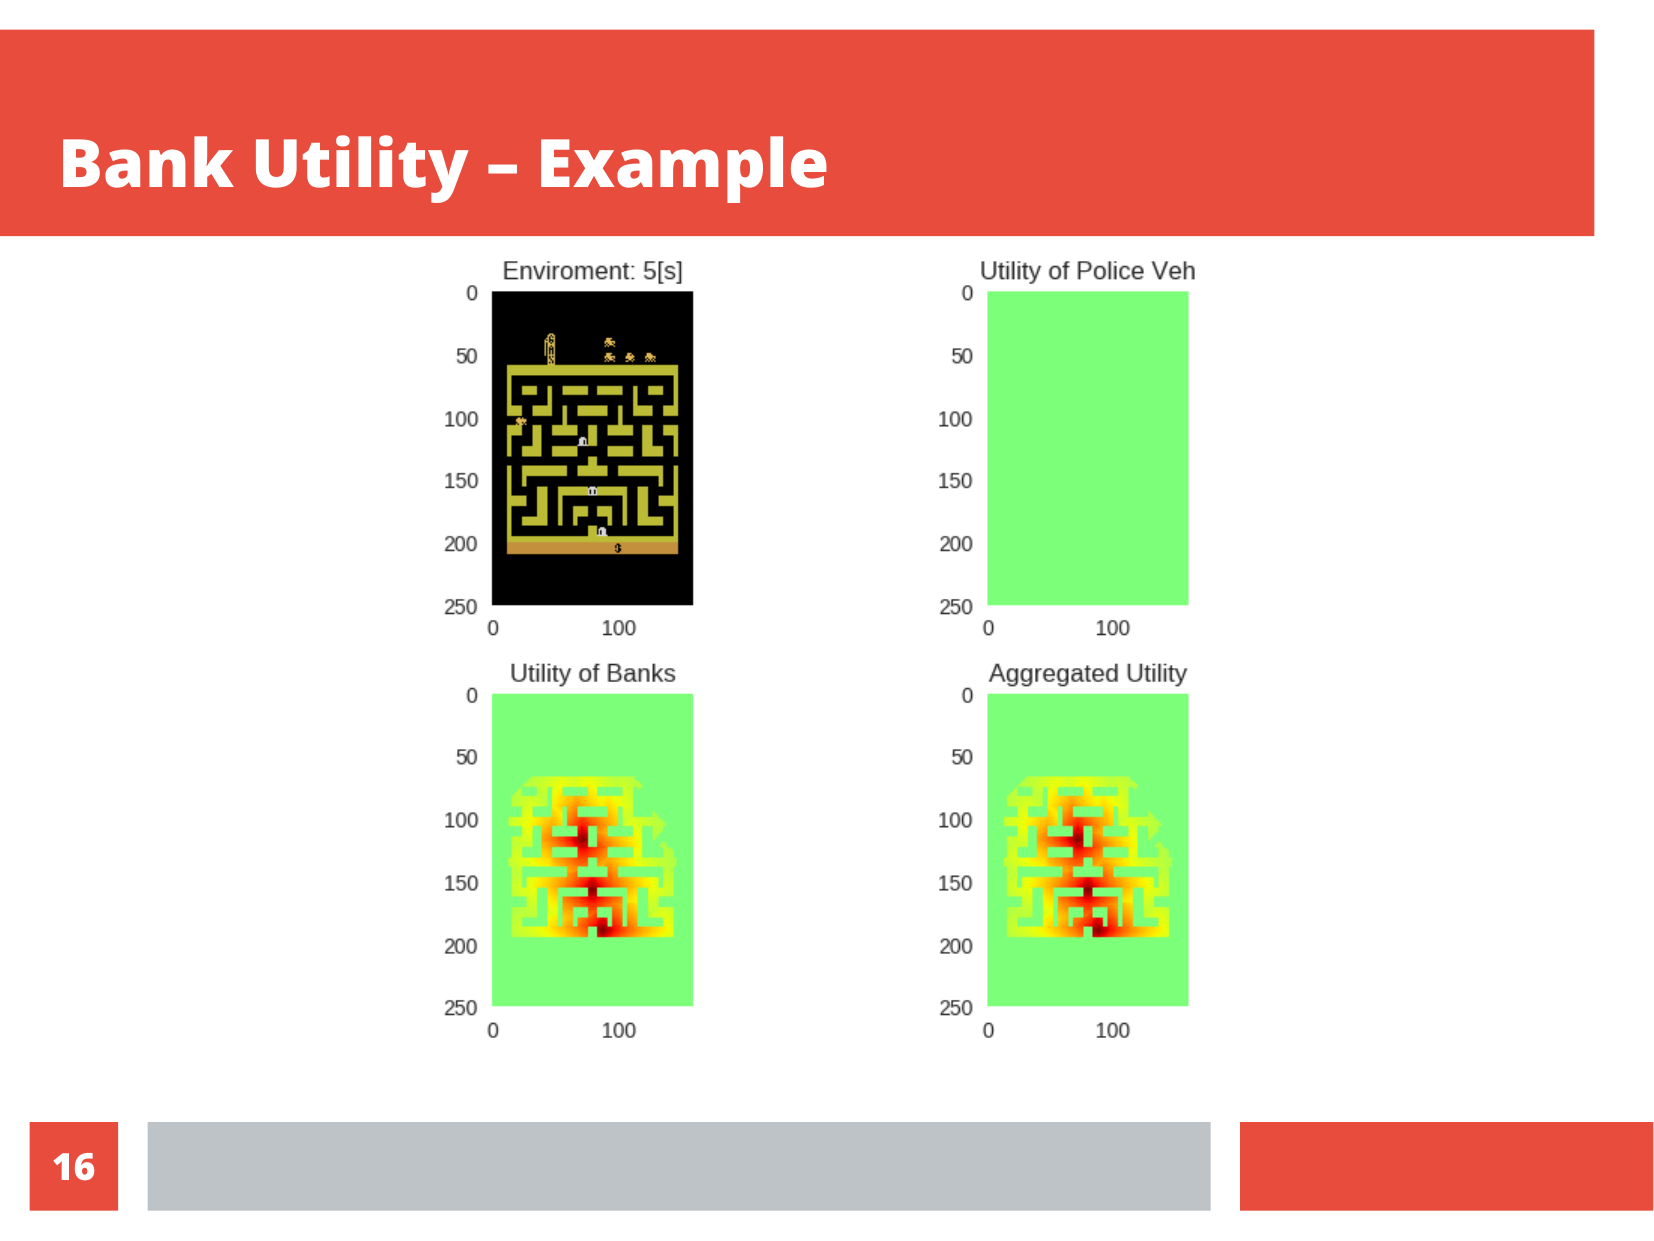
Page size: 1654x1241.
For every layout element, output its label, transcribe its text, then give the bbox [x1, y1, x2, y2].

title Bank Utility – Example [59, 59, 1595, 207]
picture [240, 239, 1441, 1065]
